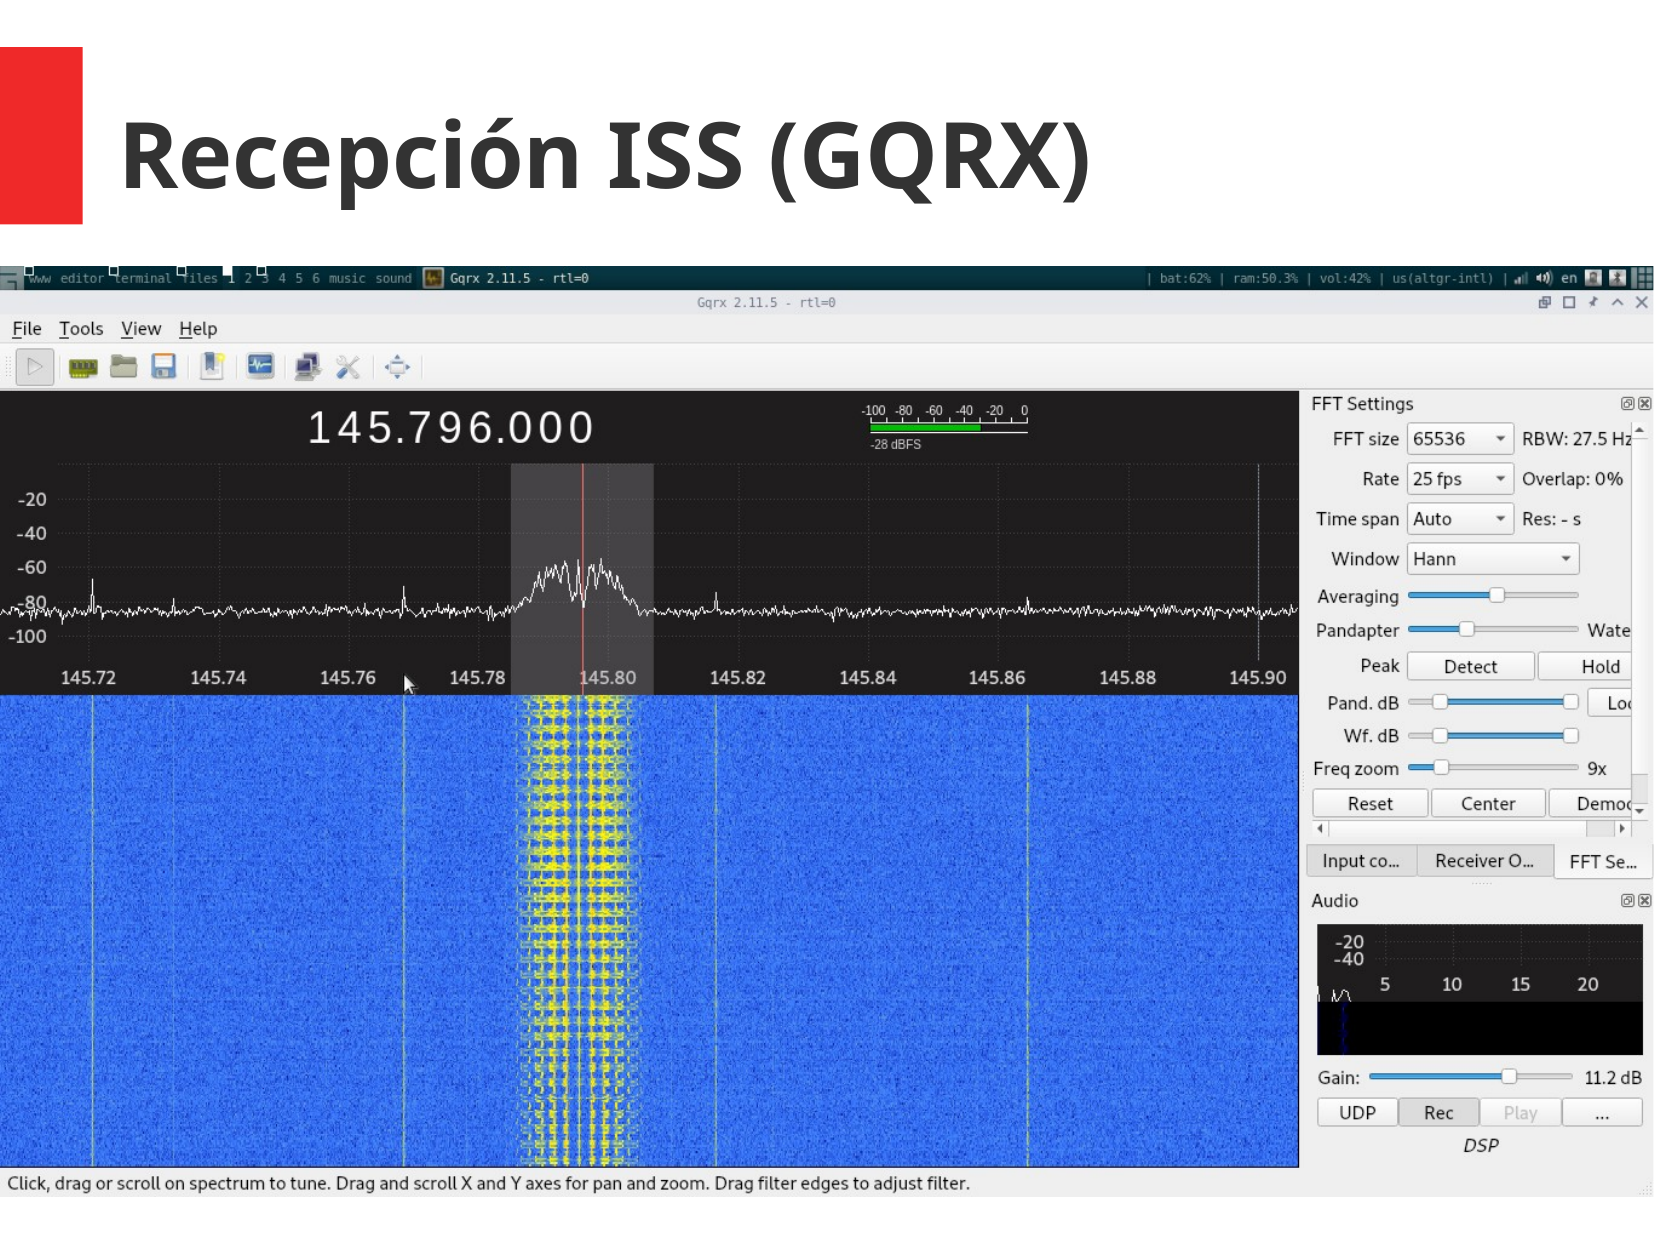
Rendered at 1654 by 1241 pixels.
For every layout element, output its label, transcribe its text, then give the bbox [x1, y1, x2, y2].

title Recepción ISS (GQRX) [118, 49, 1571, 257]
picture [0, 266, 1654, 1197]
